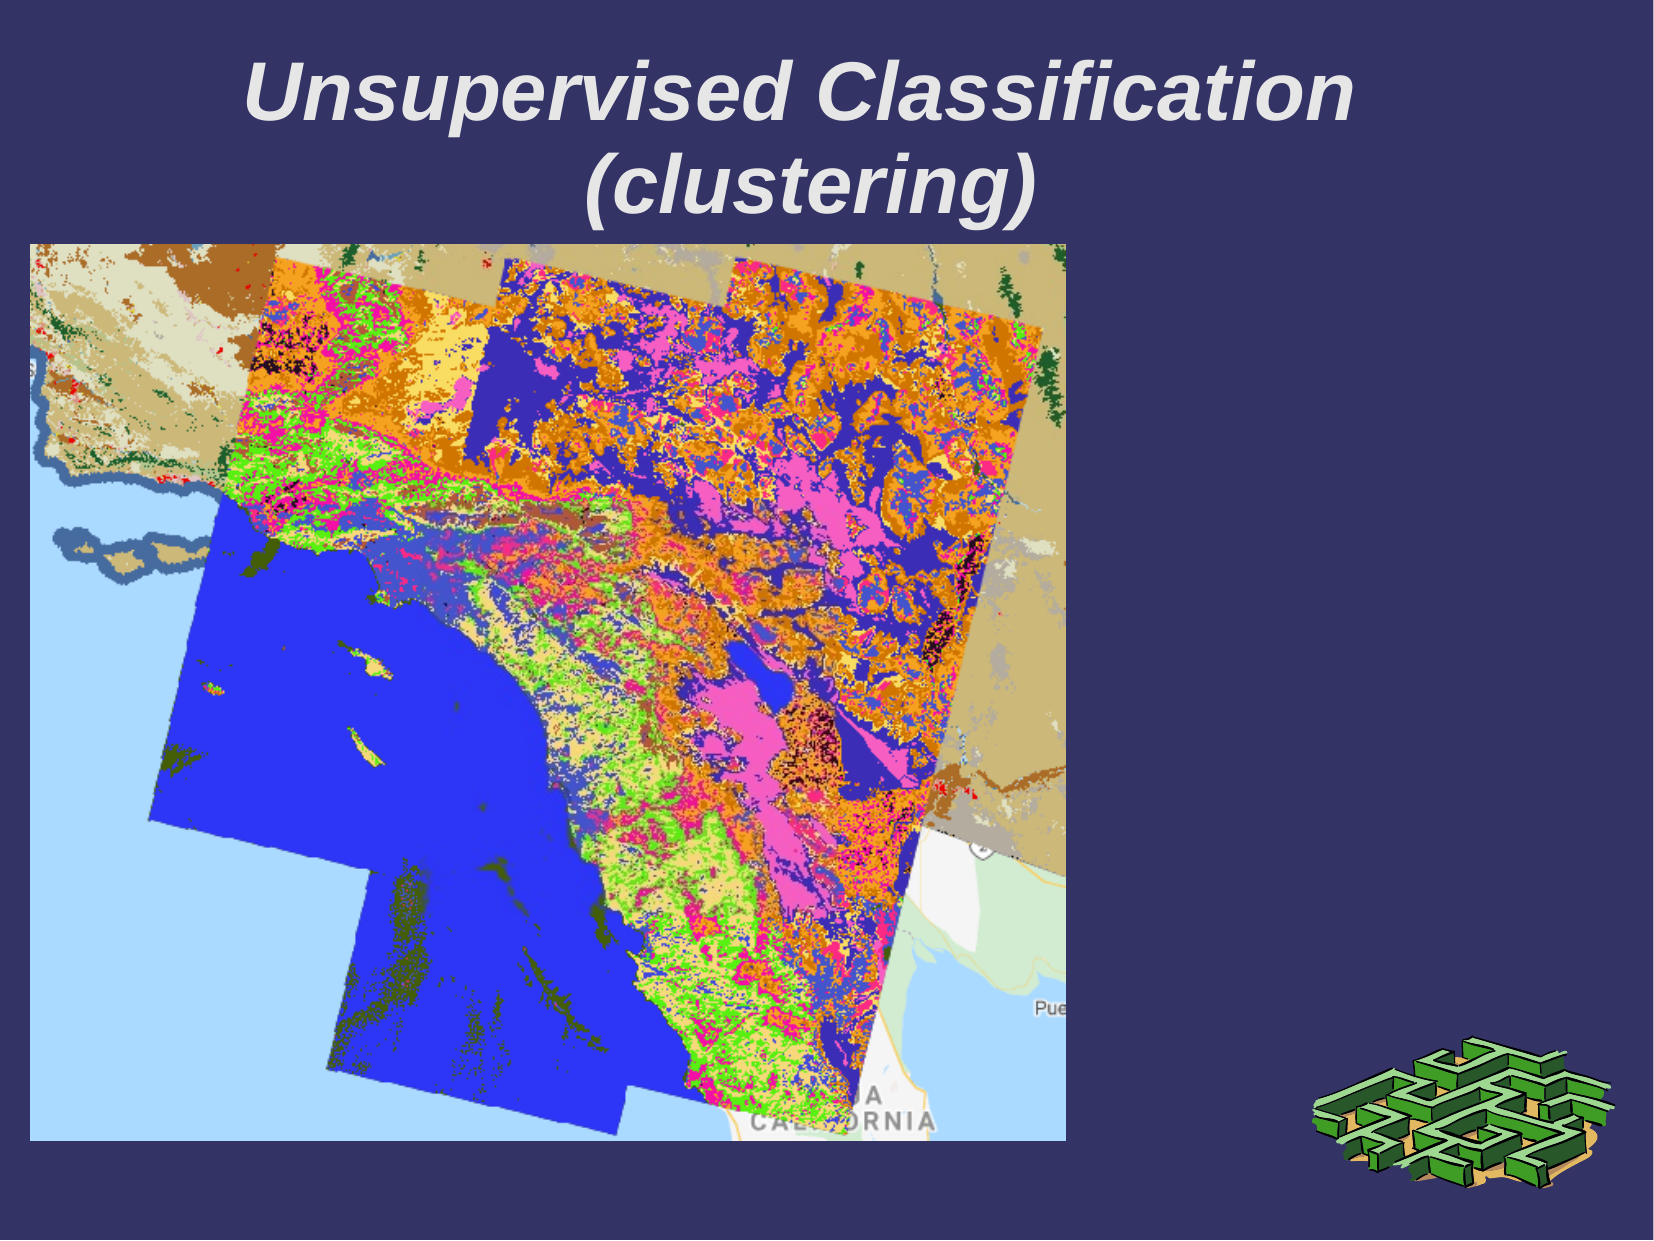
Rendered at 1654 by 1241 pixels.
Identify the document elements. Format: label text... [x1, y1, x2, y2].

picture [30, 244, 1066, 1141]
text_box Unsupervised Classification (clustering) [227, 45, 1396, 232]
